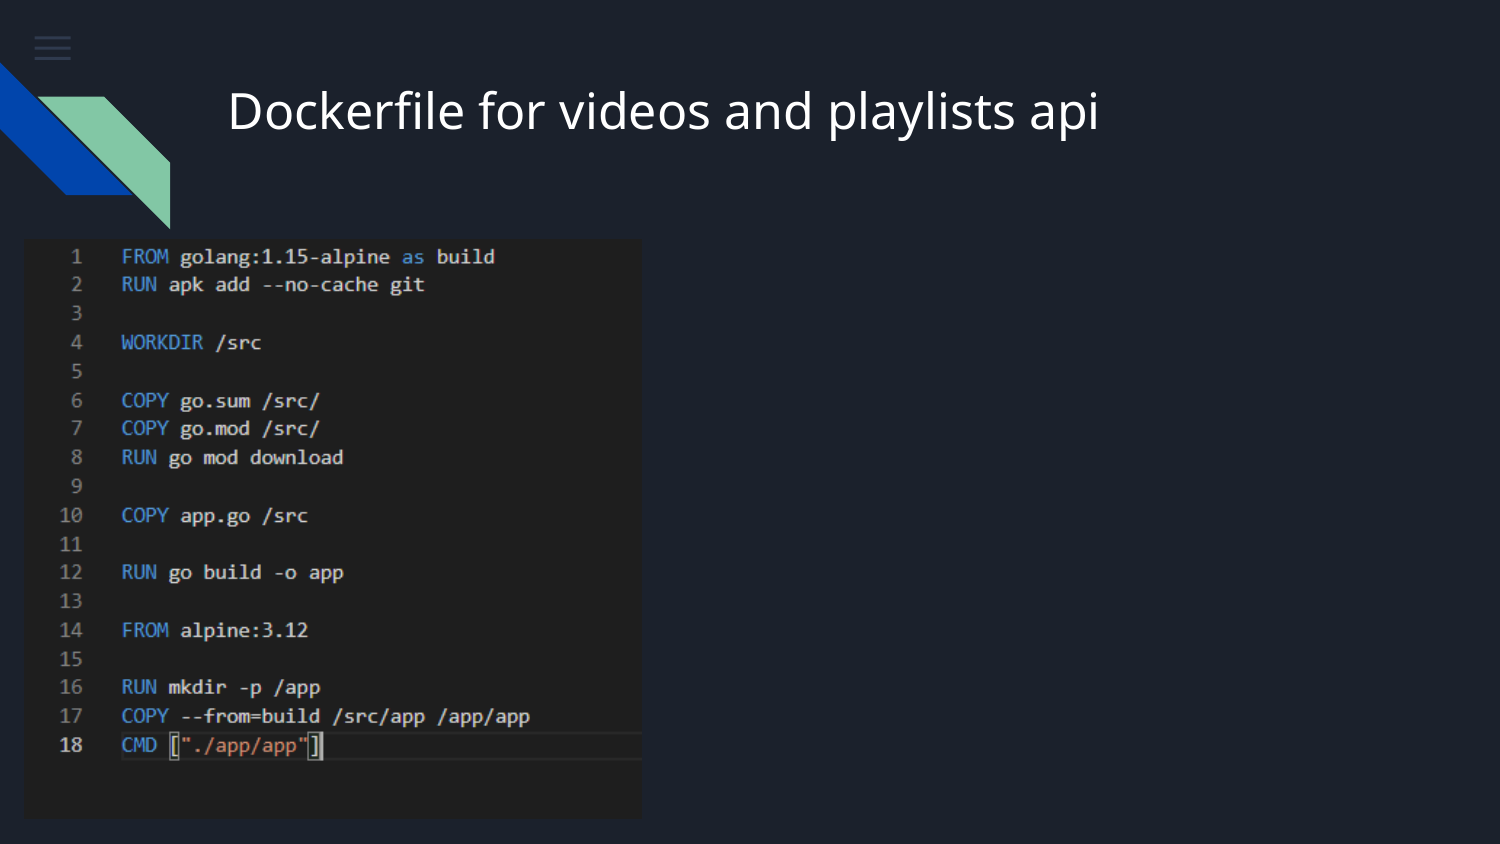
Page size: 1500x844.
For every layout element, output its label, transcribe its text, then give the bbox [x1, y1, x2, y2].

picture [24, 239, 642, 819]
title Dockerfile for videos and playlists api [212, 64, 1368, 215]
